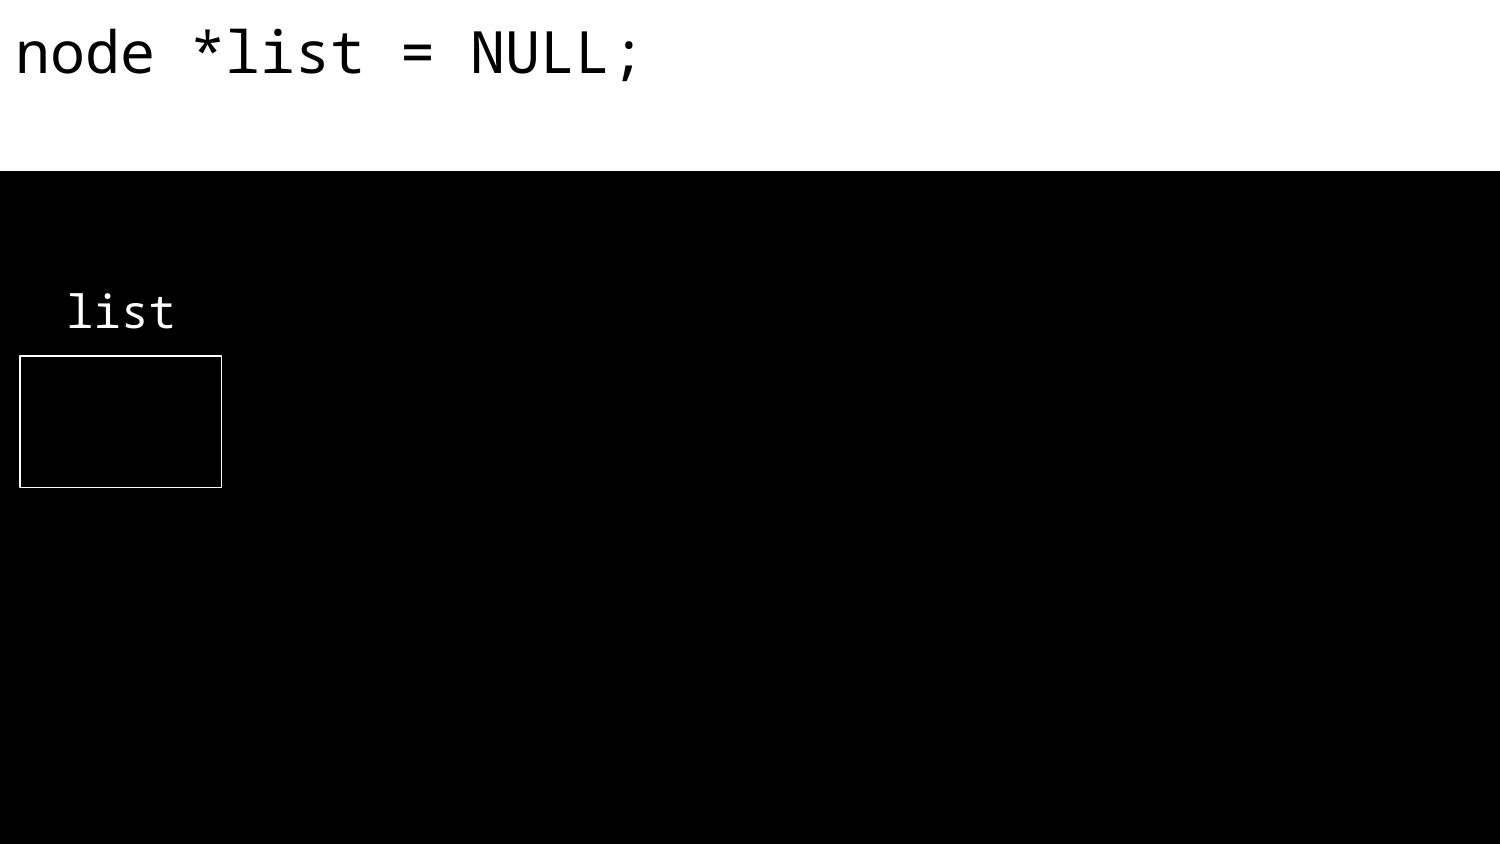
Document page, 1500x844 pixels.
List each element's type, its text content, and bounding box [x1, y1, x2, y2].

text_box list [50, 267, 192, 334]
title node *list = NULL; [0, 0, 1500, 171]
